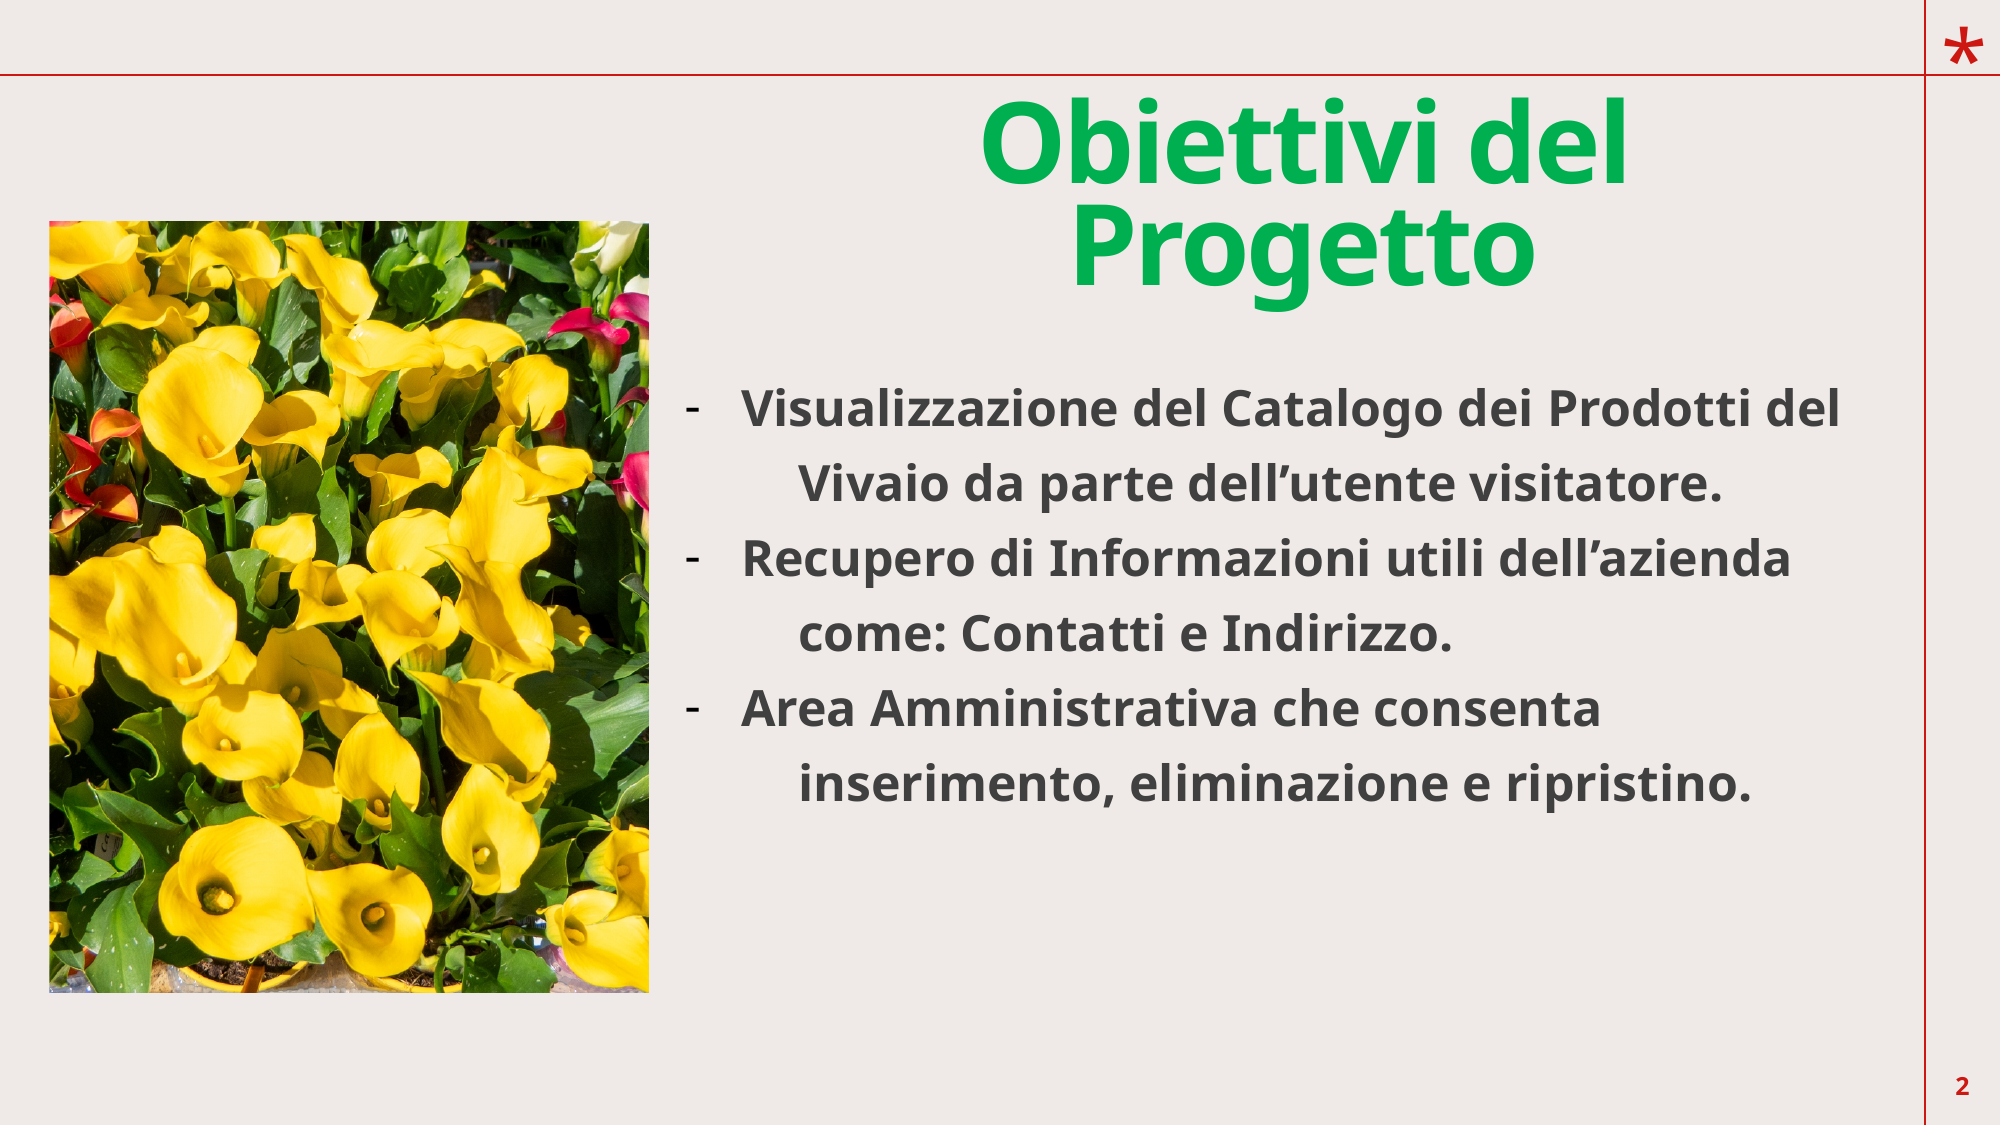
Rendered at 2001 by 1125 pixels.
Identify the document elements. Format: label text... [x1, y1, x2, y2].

title Obiettivi del Progetto [746, 95, 1860, 218]
picture [49, 221, 649, 993]
list Visualizzazione del Catalogo dei Prodotti del Vivaio da parte dell’utente visitatore. Recupero di Informazioni utili dell’azienda come: Contatti e Indirizzo. Area Amministrativa che consenta inserimento, eliminazione e ripristino. [669, 242, 1925, 1101]
text_box [1925, 1050, 2000, 1125]
